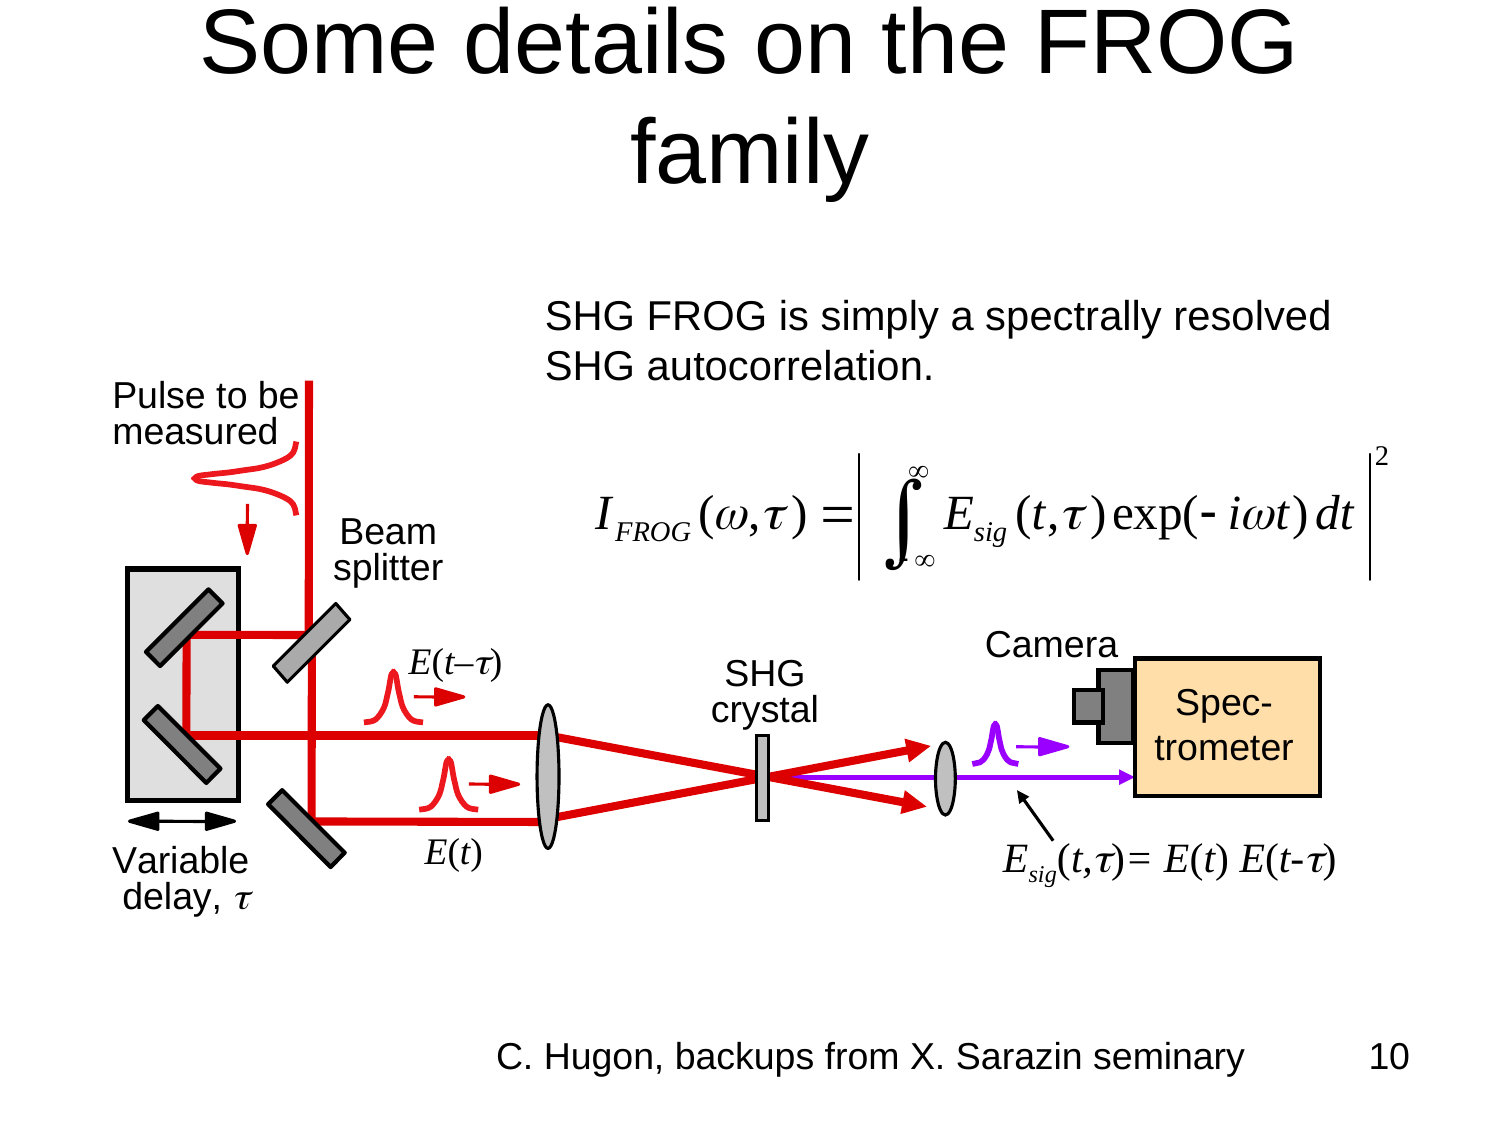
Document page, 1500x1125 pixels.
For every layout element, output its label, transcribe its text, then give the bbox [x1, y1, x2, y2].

text_box Esig(t,)= E(t) E(t-) [988, 823, 1370, 896]
text_box Camera [985, 620, 1119, 666]
text_box [1039, 738, 1068, 755]
text_box E(t–) [393, 629, 518, 690]
text_box Spec- trometer [1154, 678, 1294, 769]
chart [586, 435, 1398, 591]
text_box Variable delay,  [107, 844, 264, 917]
text_box [490, 776, 519, 793]
text_box [273, 603, 350, 683]
text_box [268, 790, 345, 868]
text_box [239, 525, 256, 554]
text_box [1135, 658, 1320, 796]
text_box [935, 742, 956, 816]
text_box [129, 813, 158, 830]
text_box SHG crystal [710, 657, 820, 730]
text_box Beam splitter [333, 515, 444, 588]
text_box SHG FROG is simply a spectrally resolved SHG autocorrelation. [530, 281, 1351, 397]
text_box E(t) [409, 819, 498, 881]
text_box Pulse to be measured [112, 380, 304, 453]
text_box [191, 639, 239, 731]
text_box [756, 735, 769, 821]
text_box [435, 690, 464, 706]
text_box [537, 704, 560, 849]
title Some details on the FROG family [75, 0, 1426, 210]
text_box [206, 813, 235, 830]
text_box [1074, 670, 1133, 743]
text_box [127, 569, 239, 801]
